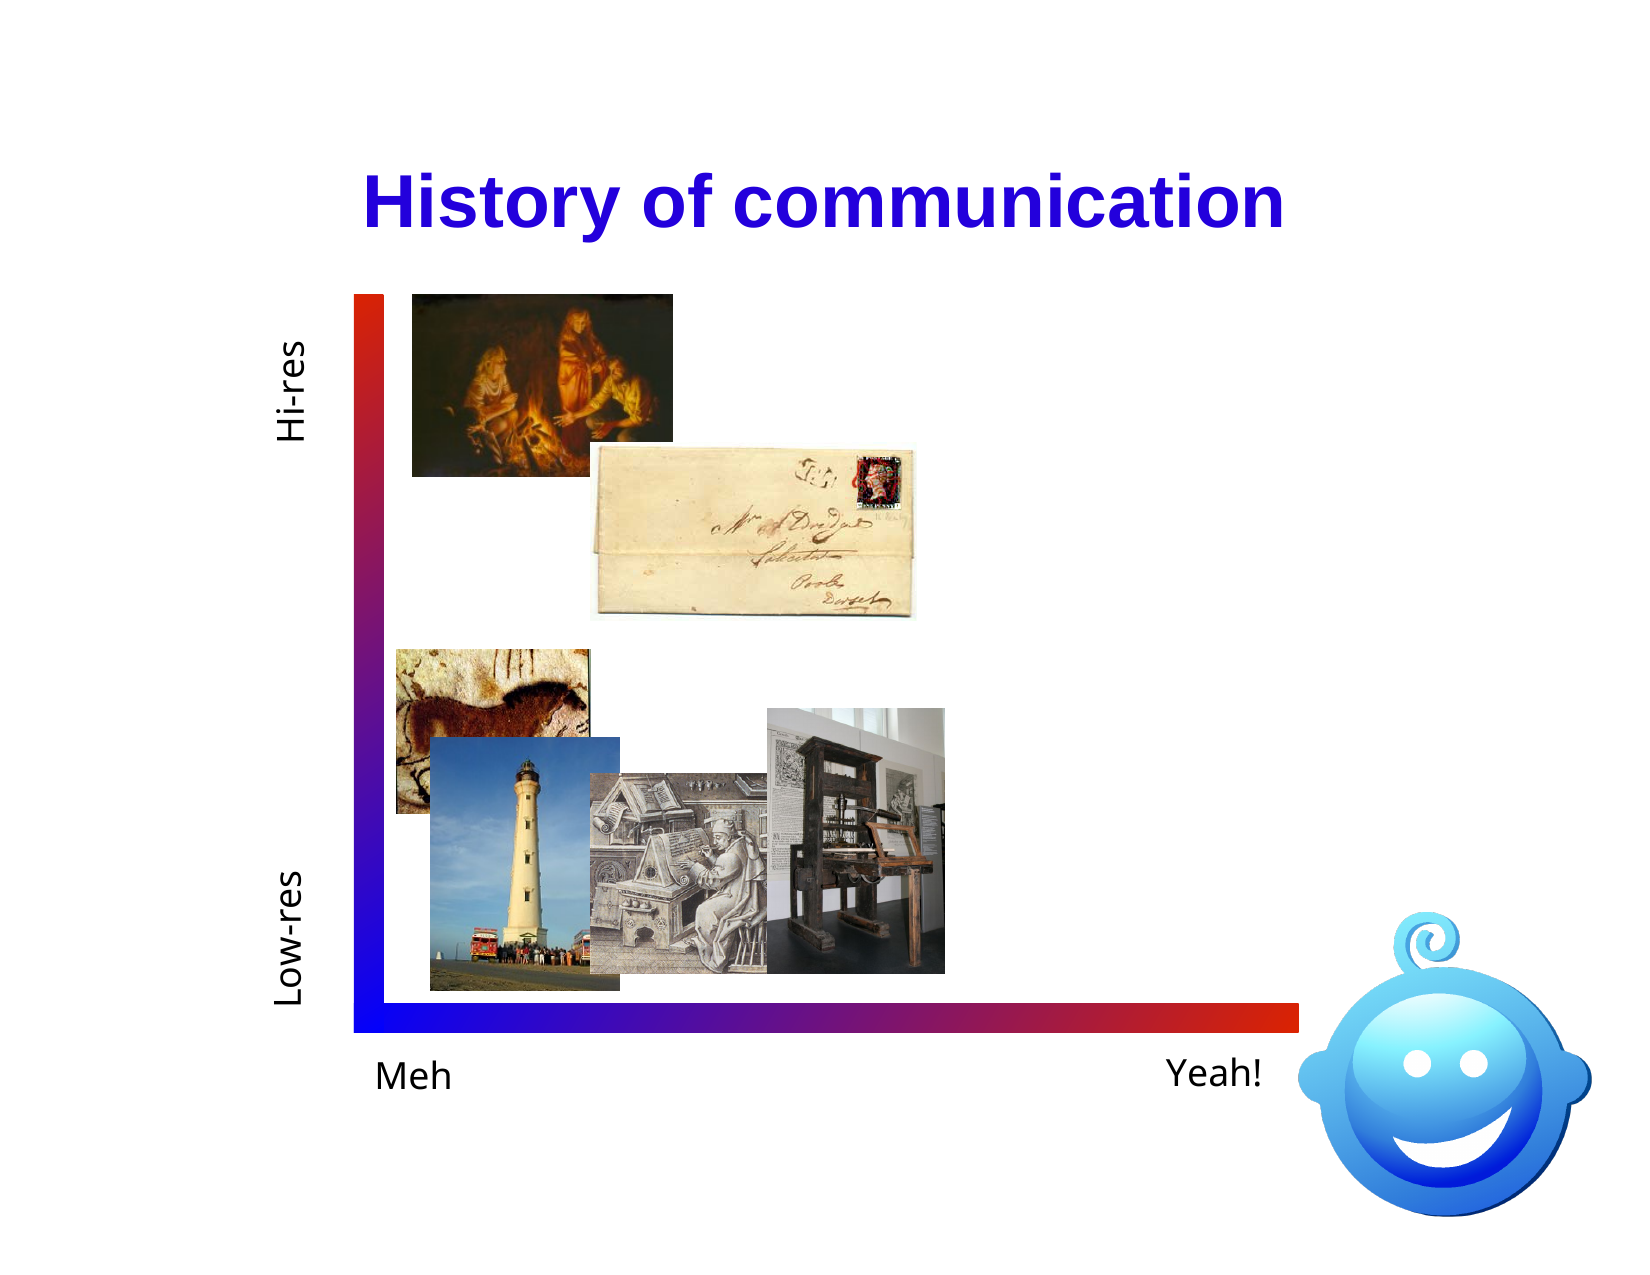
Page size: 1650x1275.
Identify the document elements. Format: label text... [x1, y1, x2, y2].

text_box Hi-res [256, 297, 330, 460]
text_box Low-res [253, 820, 327, 1024]
text_box Meh [359, 1042, 461, 1116]
text_box Yeah! [1151, 1038, 1292, 1112]
picture [412, 294, 917, 621]
picture [1298, 911, 1592, 1217]
text_box [353, 294, 1299, 1033]
picture [396, 649, 945, 991]
title History of communication [135, 104, 1515, 299]
